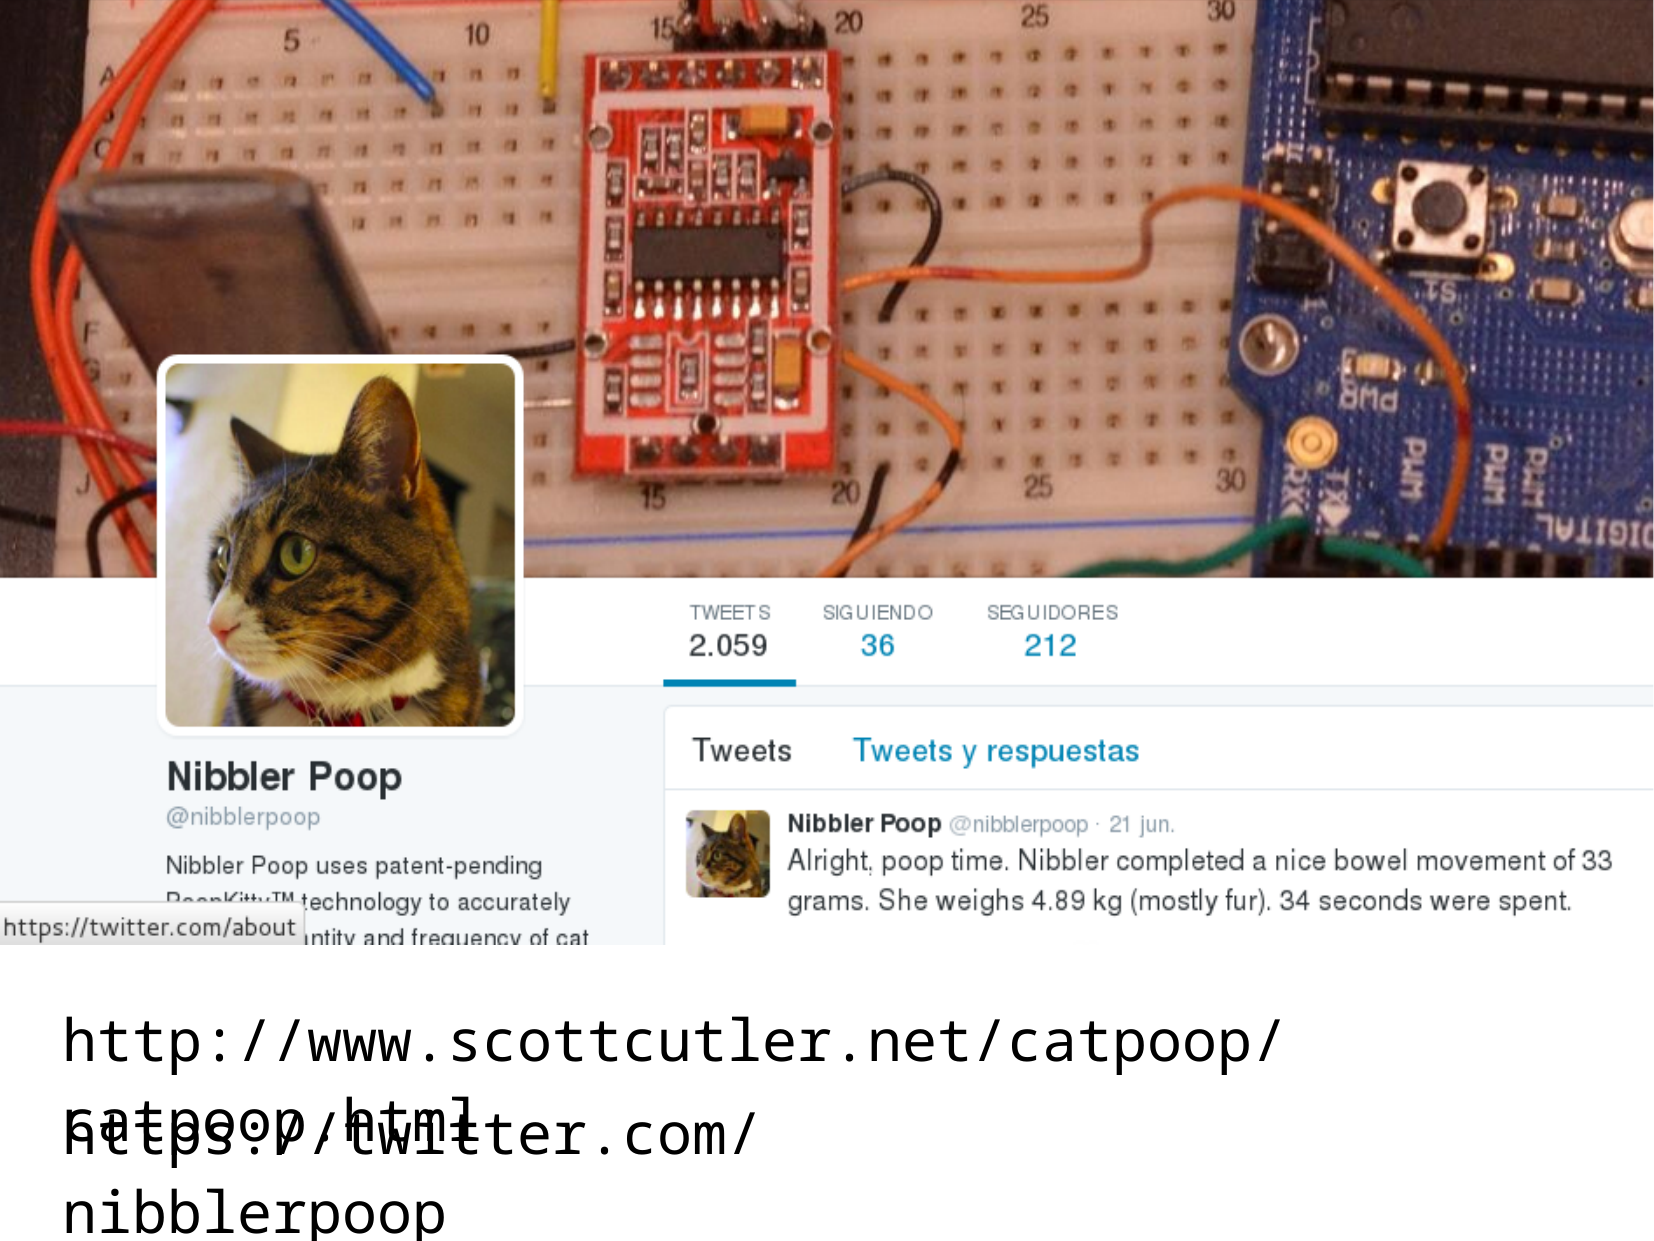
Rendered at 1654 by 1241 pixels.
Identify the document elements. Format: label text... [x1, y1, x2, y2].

picture [0, 0, 1654, 945]
text_box http://www.scottcutler.net/catpoop/catpoop.html [47, 992, 1560, 1147]
text_box https://twitter.com/nibblerpoop [47, 1084, 1016, 1170]
